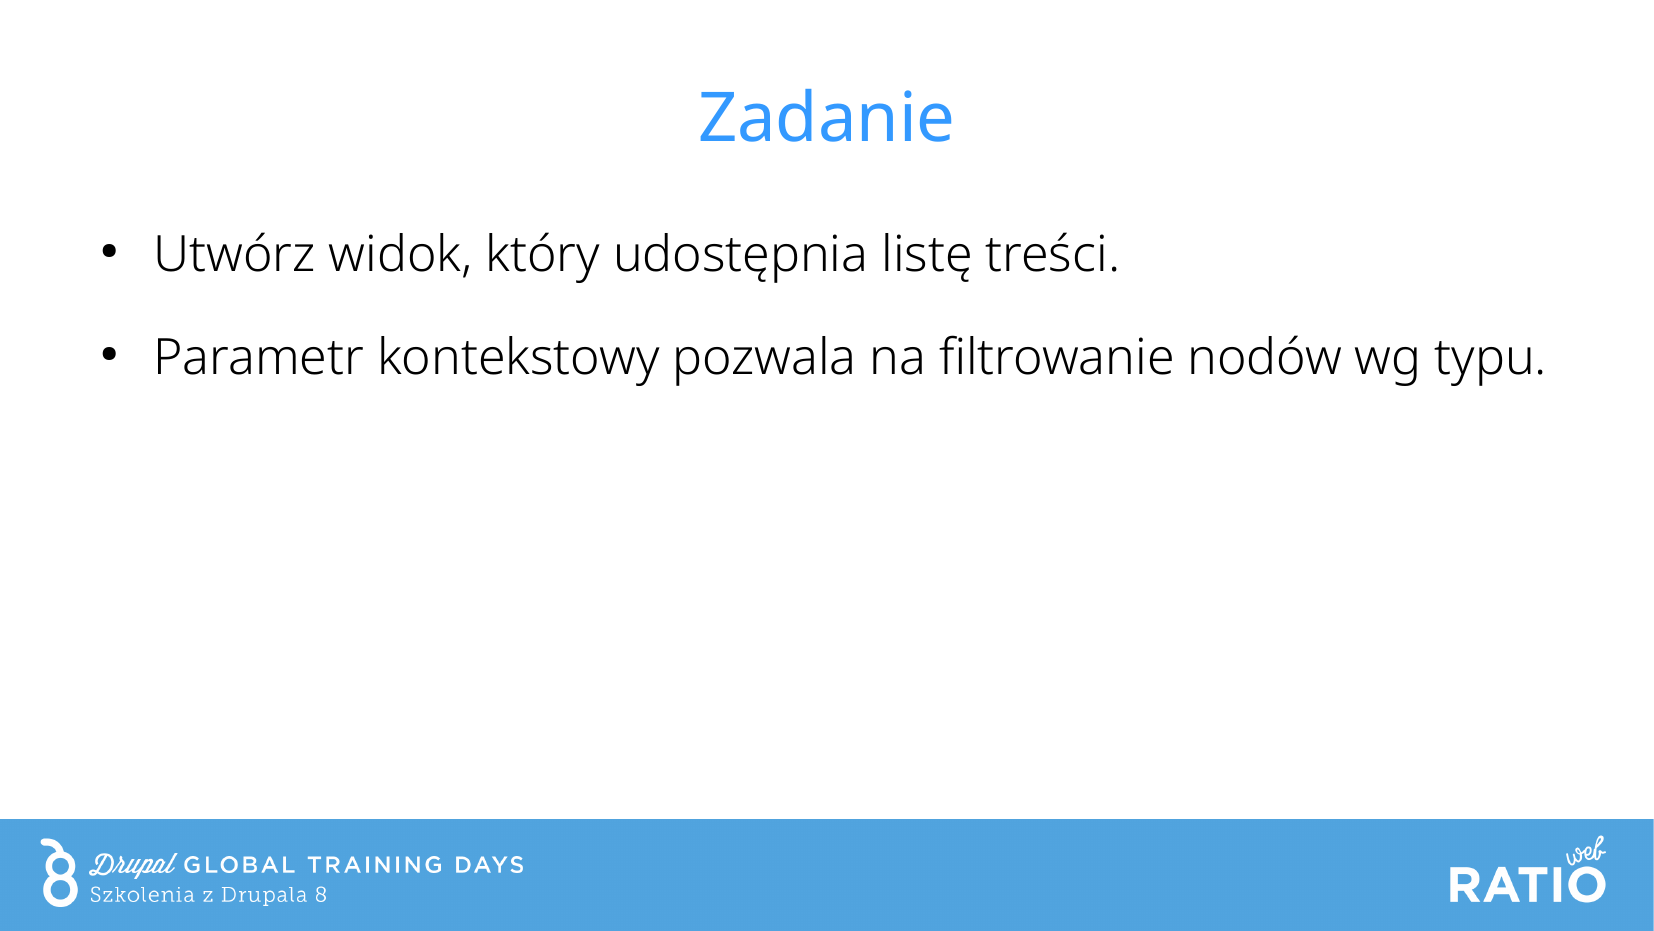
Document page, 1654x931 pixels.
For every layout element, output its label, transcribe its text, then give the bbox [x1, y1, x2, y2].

picture [0, 0, 1654, 931]
list Utwórz widok, który udostępnia listę treści. Parametr kontekstowy pozwala na filtrowanie nodów wg typu. [82, 217, 1571, 758]
title Zadanie [82, 37, 1571, 193]
